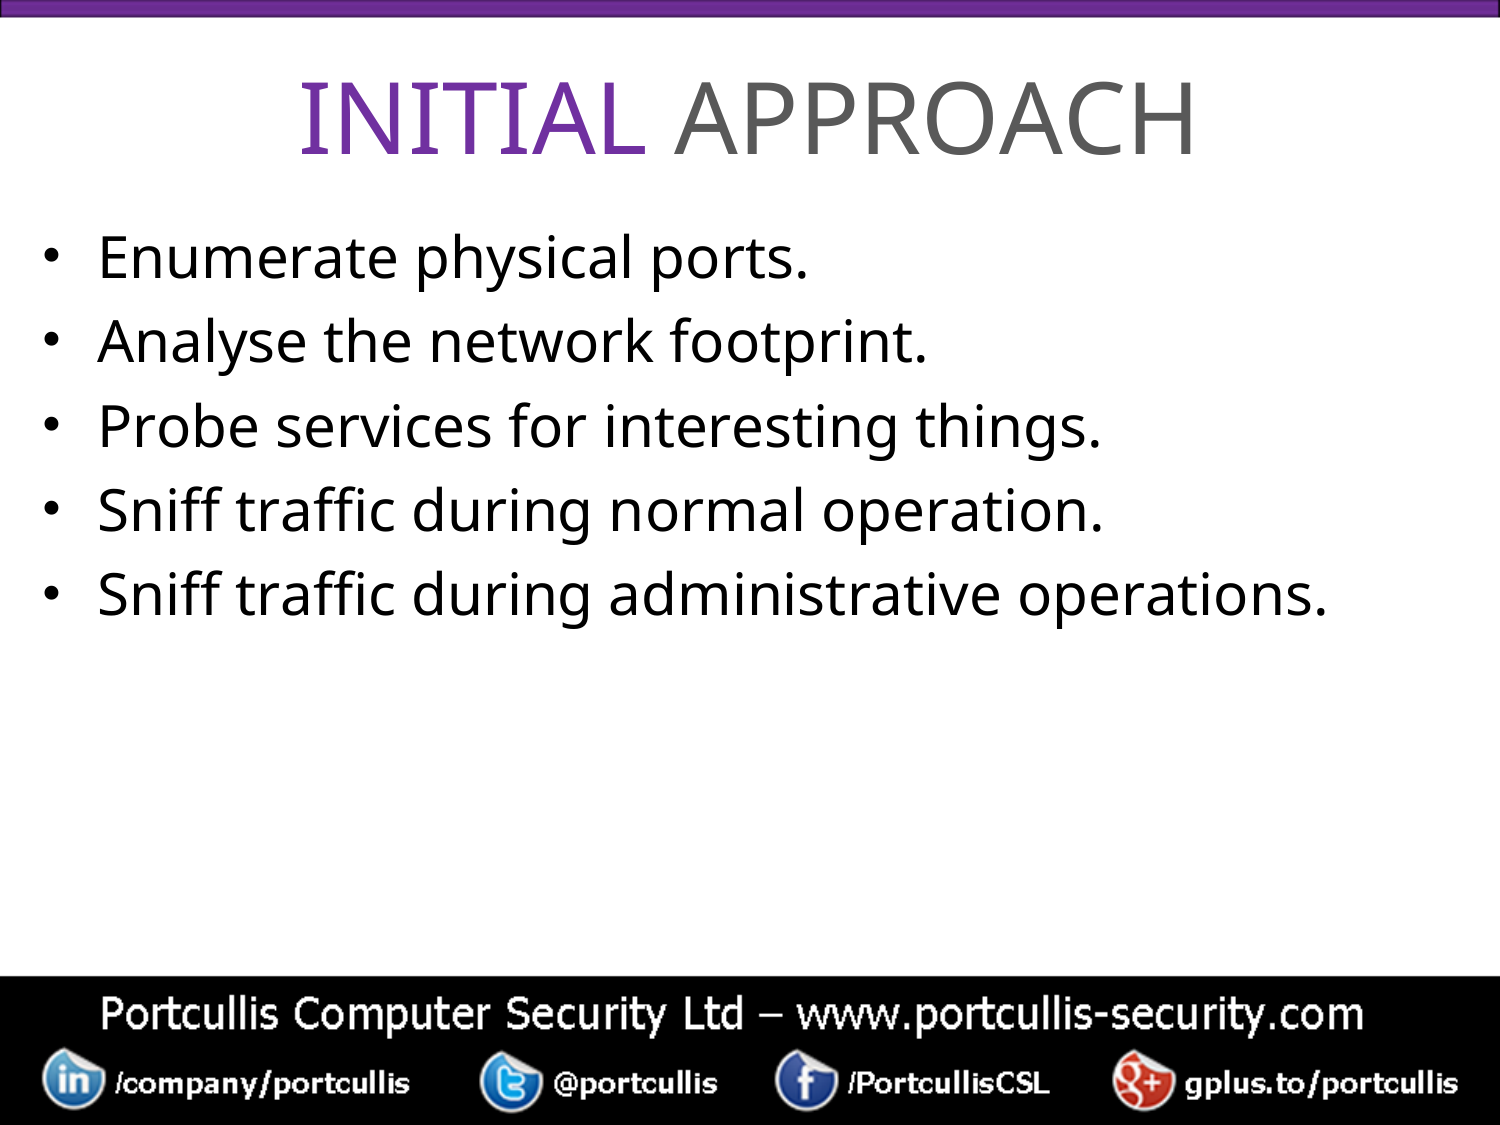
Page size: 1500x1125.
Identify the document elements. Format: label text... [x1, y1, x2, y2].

list Enumerate physical ports. Analyse the network footprint. Probe services for interesting things. Sniff traffic during normal operation. Sniff traffic during administrative operations. [41, 219, 1428, 965]
picture [0, 202, 1500, 1125]
picture [0, 0, 1500, 42]
title INITIAL APPROACH [0, 42, 1500, 202]
